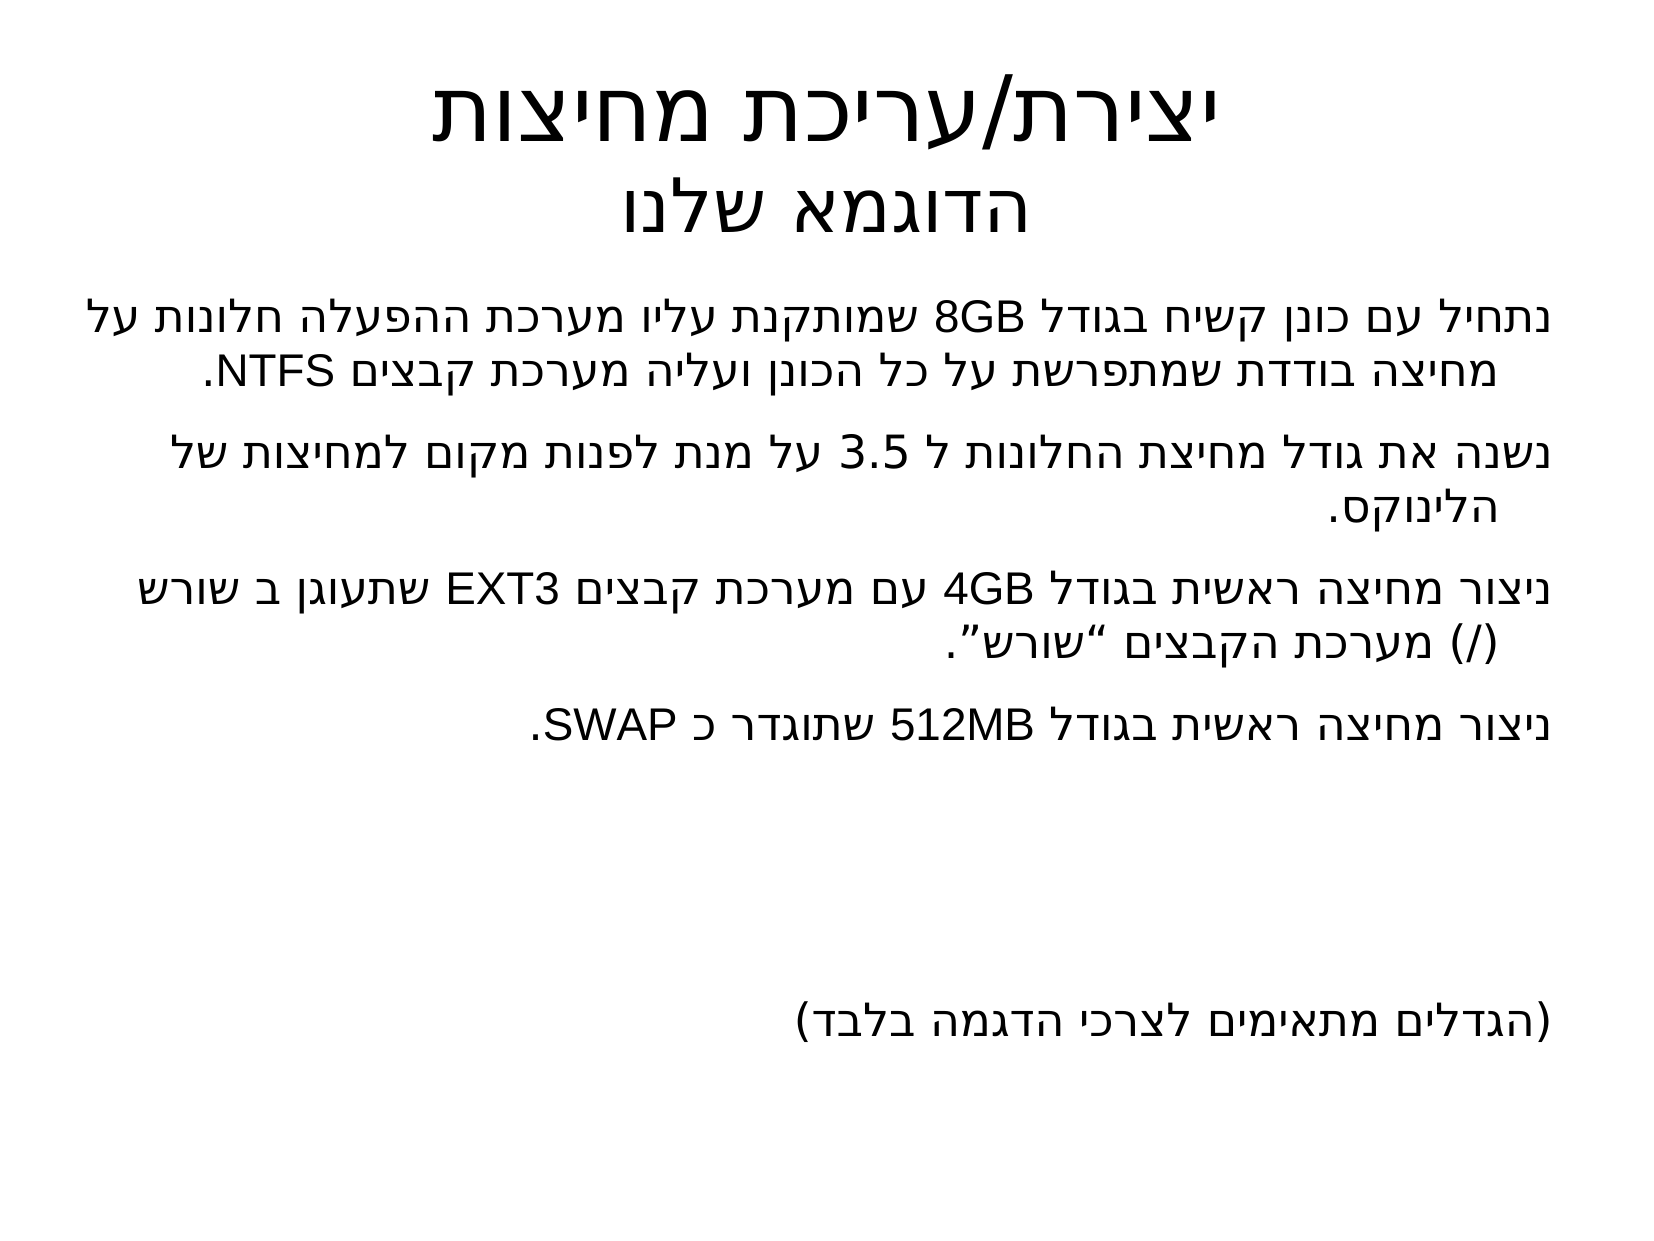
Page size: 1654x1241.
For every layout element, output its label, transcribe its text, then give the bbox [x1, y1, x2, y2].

title יצירת/עריכת מחיצות הדוגמא שלנו [82, 52, 1571, 254]
list נתחיל עם כונן קשיח בגודל 8GB שמותקנת עליו מערכת ההפעלה חלונות על מחיצה בודדת שמתפרשת על כל הכונן ועליה מערכת קבצים NTFS. נשנה את גודל מחיצת החלונות ל 3.5 על מנת לפנות מקום למחיצות של הלינוקס. ניצור מחיצה ראשית בגודל 4GB עם מערכת קבצים EXT3 שתעוגן ב שורש (/) מערכת הקבצים “שורש”. ניצור מחיצה ראשית בגודל 512MB שתוגדר כ SWAP. (הגדלים מתאימים לצרכי הדגמה בלבד) [82, 290, 1571, 1113]
